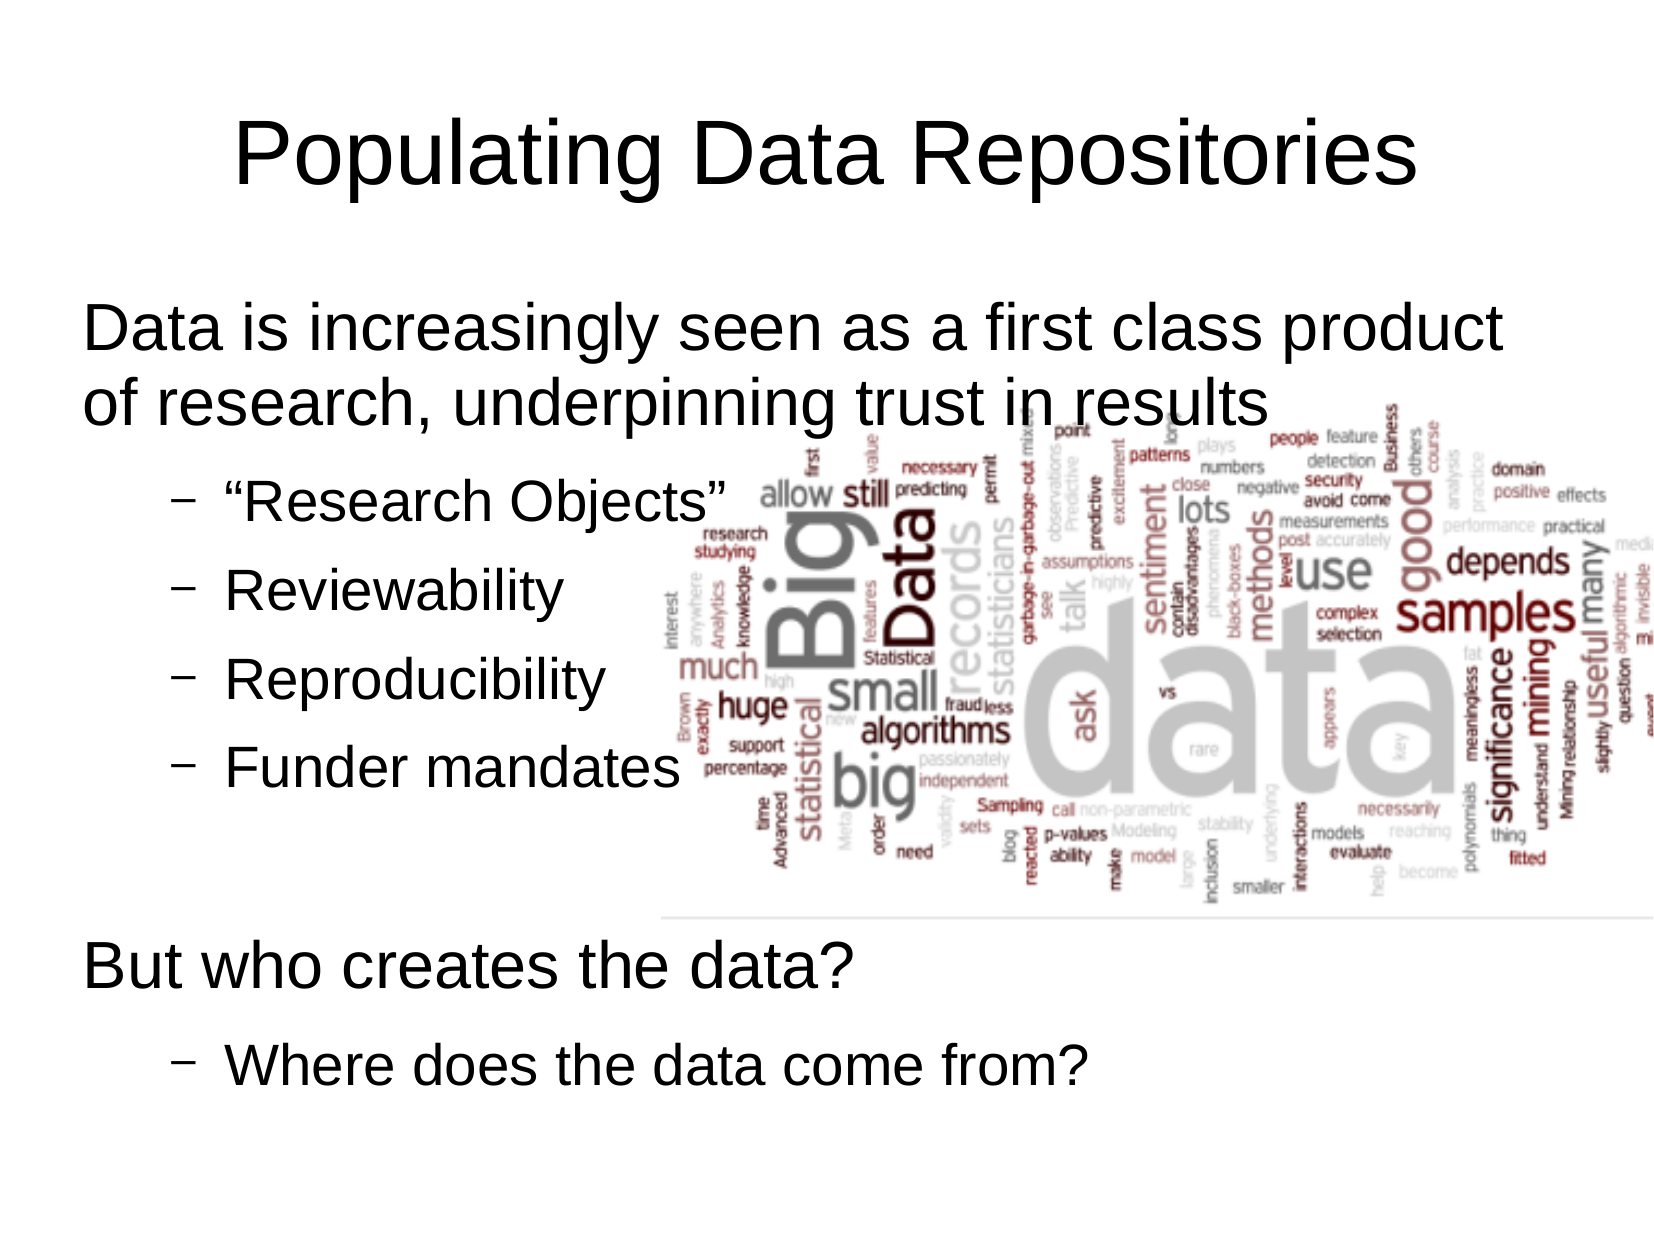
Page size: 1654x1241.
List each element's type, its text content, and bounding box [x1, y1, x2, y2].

list Data is increasingly seen as a first class product of research, underpinning trust in results “Research Objects” Reviewability Reproducibility Funder mandates But who creates the data? Where does the data come from? [82, 290, 1571, 1109]
title Populating Data Repositories [82, 49, 1571, 257]
picture [1571, 400, 1654, 922]
